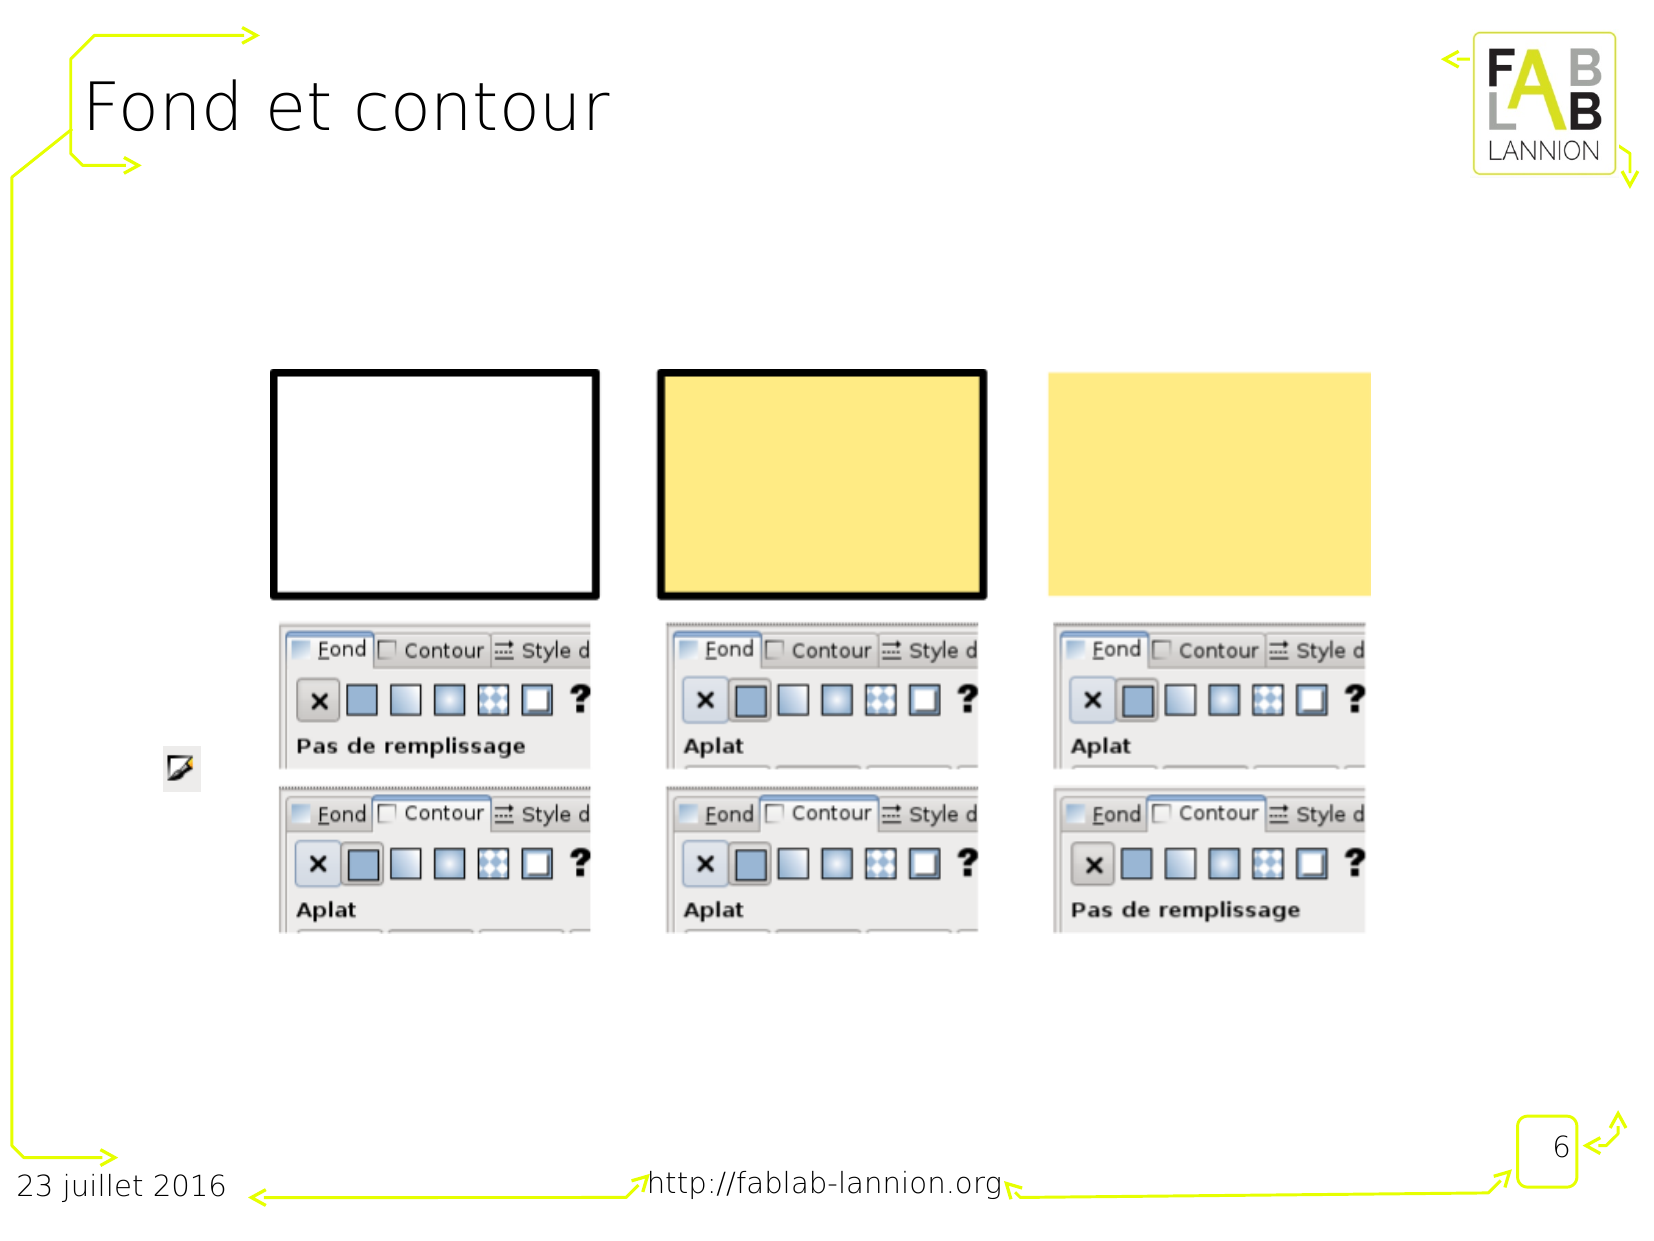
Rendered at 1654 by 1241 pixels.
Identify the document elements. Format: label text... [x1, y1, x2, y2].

picture [270, 369, 1371, 934]
picture [1470, 29, 1619, 178]
title Fond et contour [82, 49, 1441, 166]
picture [163, 746, 201, 792]
